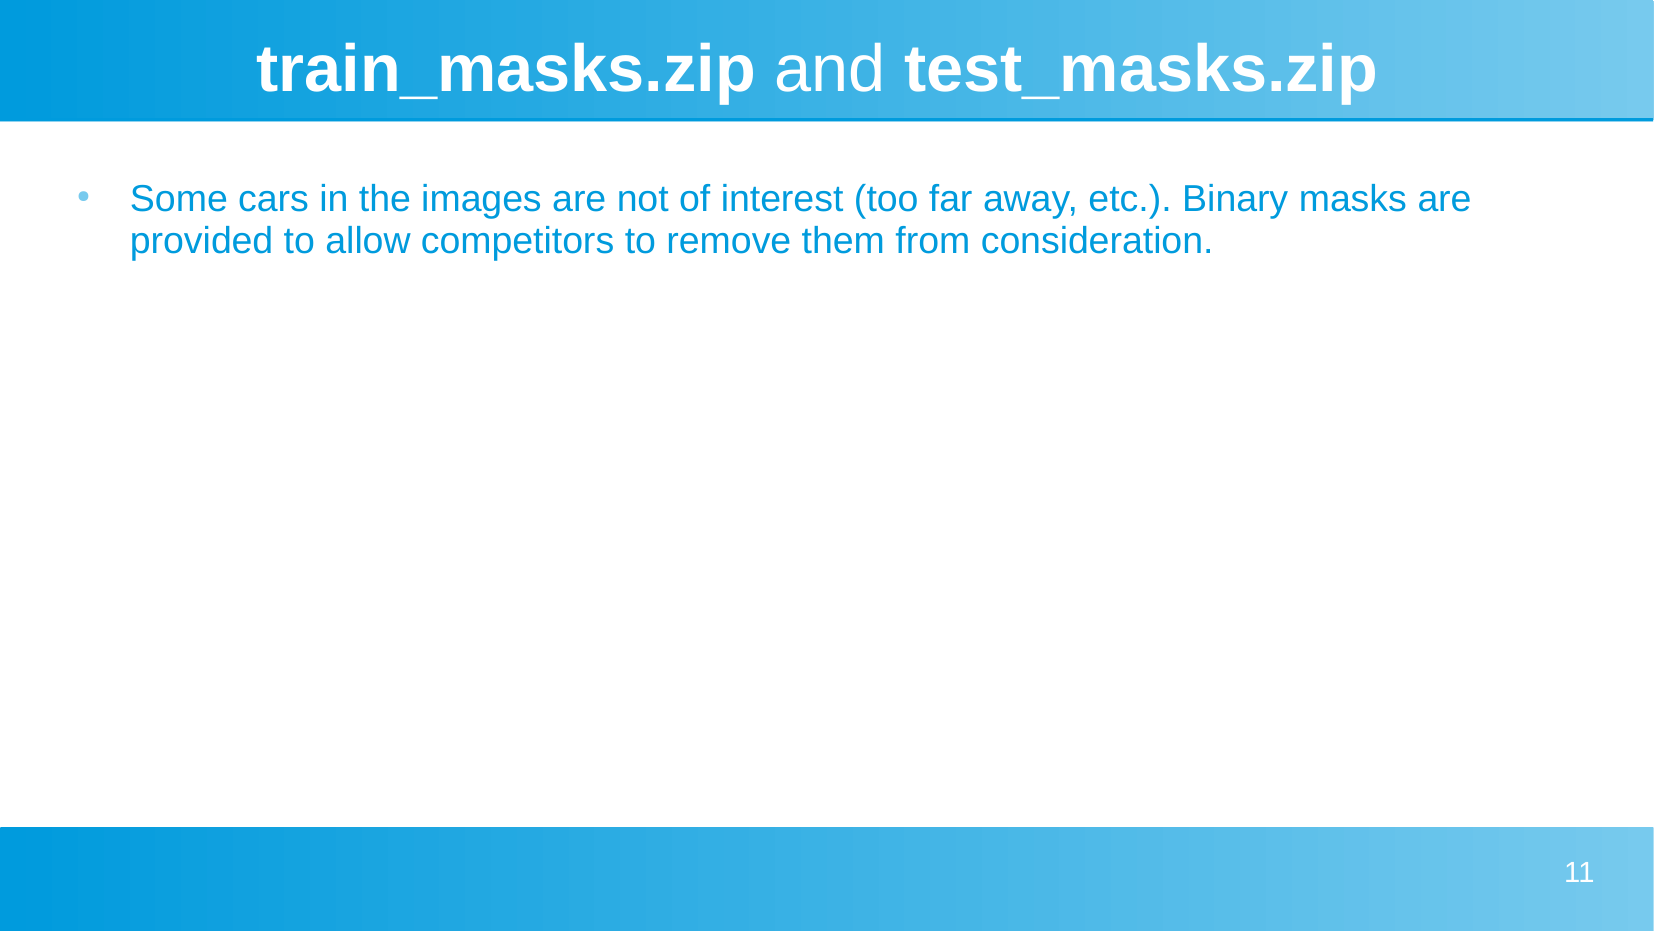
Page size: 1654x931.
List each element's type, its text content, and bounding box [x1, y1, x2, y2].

list Some cars in the images are not of interest (too far away, etc.). Binary masks are provided to allow competitors to remove them from consideration. [59, 177, 1595, 768]
title train_masks.zip and test_masks.zip [59, 29, 1595, 108]
